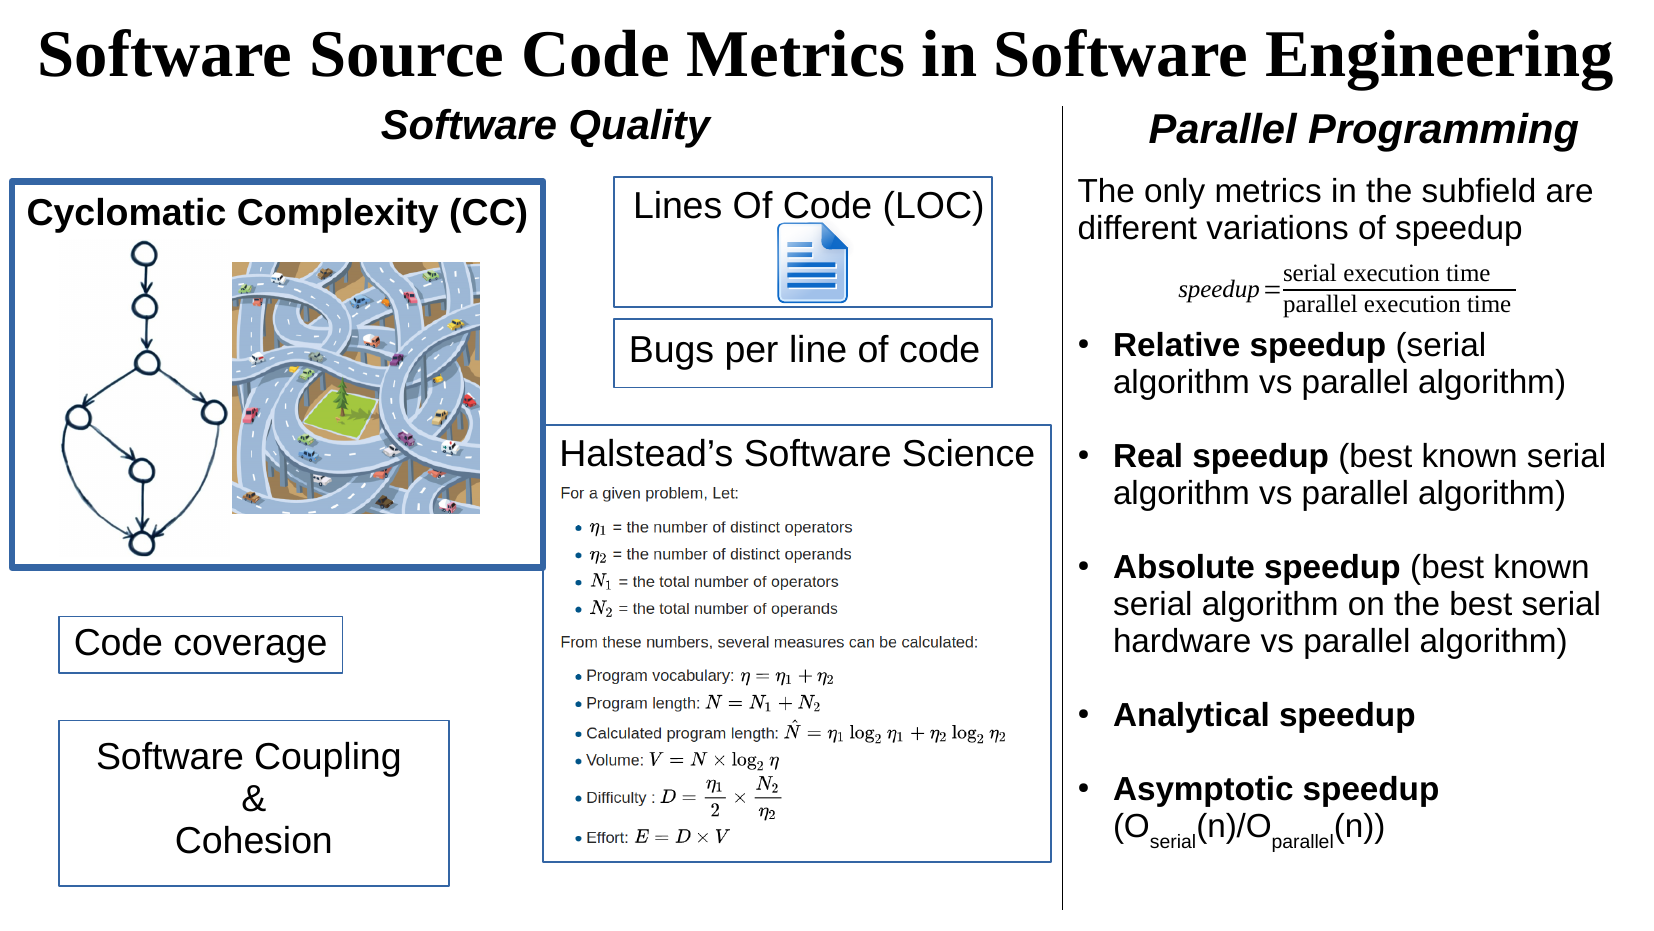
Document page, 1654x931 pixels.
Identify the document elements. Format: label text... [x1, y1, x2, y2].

text_box Code coverage [60, 617, 342, 671]
title Software Source Code Metrics in Software Engineering [0, 0, 1654, 111]
picture [555, 481, 1016, 857]
text_box The only metrics in the subfield are different variations of speedup [1062, 165, 1654, 263]
text_box Bugs per line of code [615, 321, 991, 387]
text_box Lines Of Code (LOC) [602, 177, 1016, 276]
text_box Halstead’s Software Science [543, 425, 1052, 524]
text_box Cyclomatic Complexity (CC) [15, 185, 540, 283]
chart [1172, 263, 1524, 318]
picture [767, 219, 856, 308]
text_box Relative speedup (serial algorithm vs parallel algorithm) Real speedup (best known serial algorithm vs parallel algorithm) Absolute speedup (best known serial algorithm on the best serial hardware vs parallel algorithm) Analytical speedup Asymptotic speedup (Oserial(n)/Oparallel(n)) [1062, 318, 1642, 931]
text_box Bugs per line of code [614, 321, 1004, 390]
text_box Parallel Programming [1133, 98, 1595, 165]
picture [232, 283, 480, 514]
text_box Software Coupling & Cohesion [59, 727, 449, 869]
picture [59, 283, 230, 557]
text_box Software Quality [366, 94, 733, 156]
